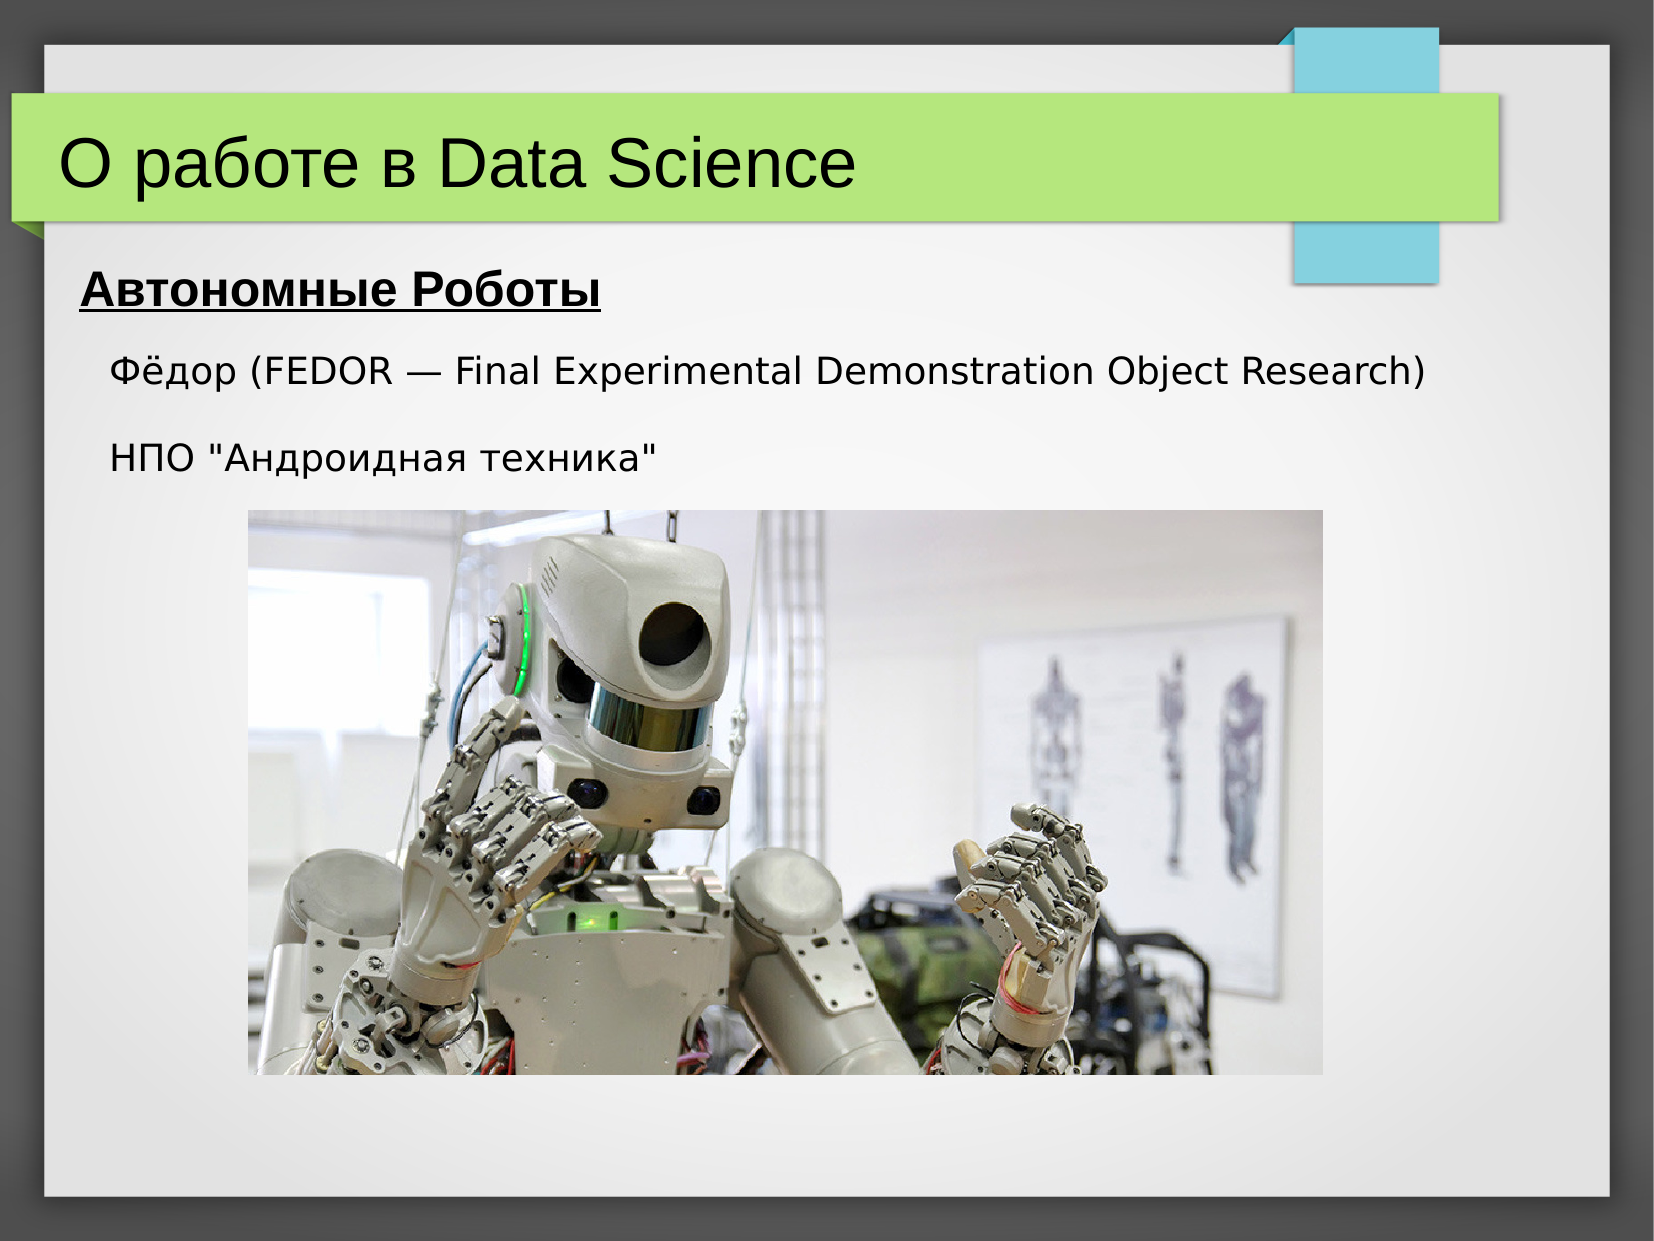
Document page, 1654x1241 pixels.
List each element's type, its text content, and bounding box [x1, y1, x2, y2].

picture [0, 0, 1654, 1241]
title О работе в Data Science [59, 123, 1394, 203]
text_box Автономные Роботы [79, 259, 697, 319]
text_box Фёдор (FEDOR — Final Experimental Demonstration Object Research) НПО "Андроидная техника" [94, 342, 1524, 488]
